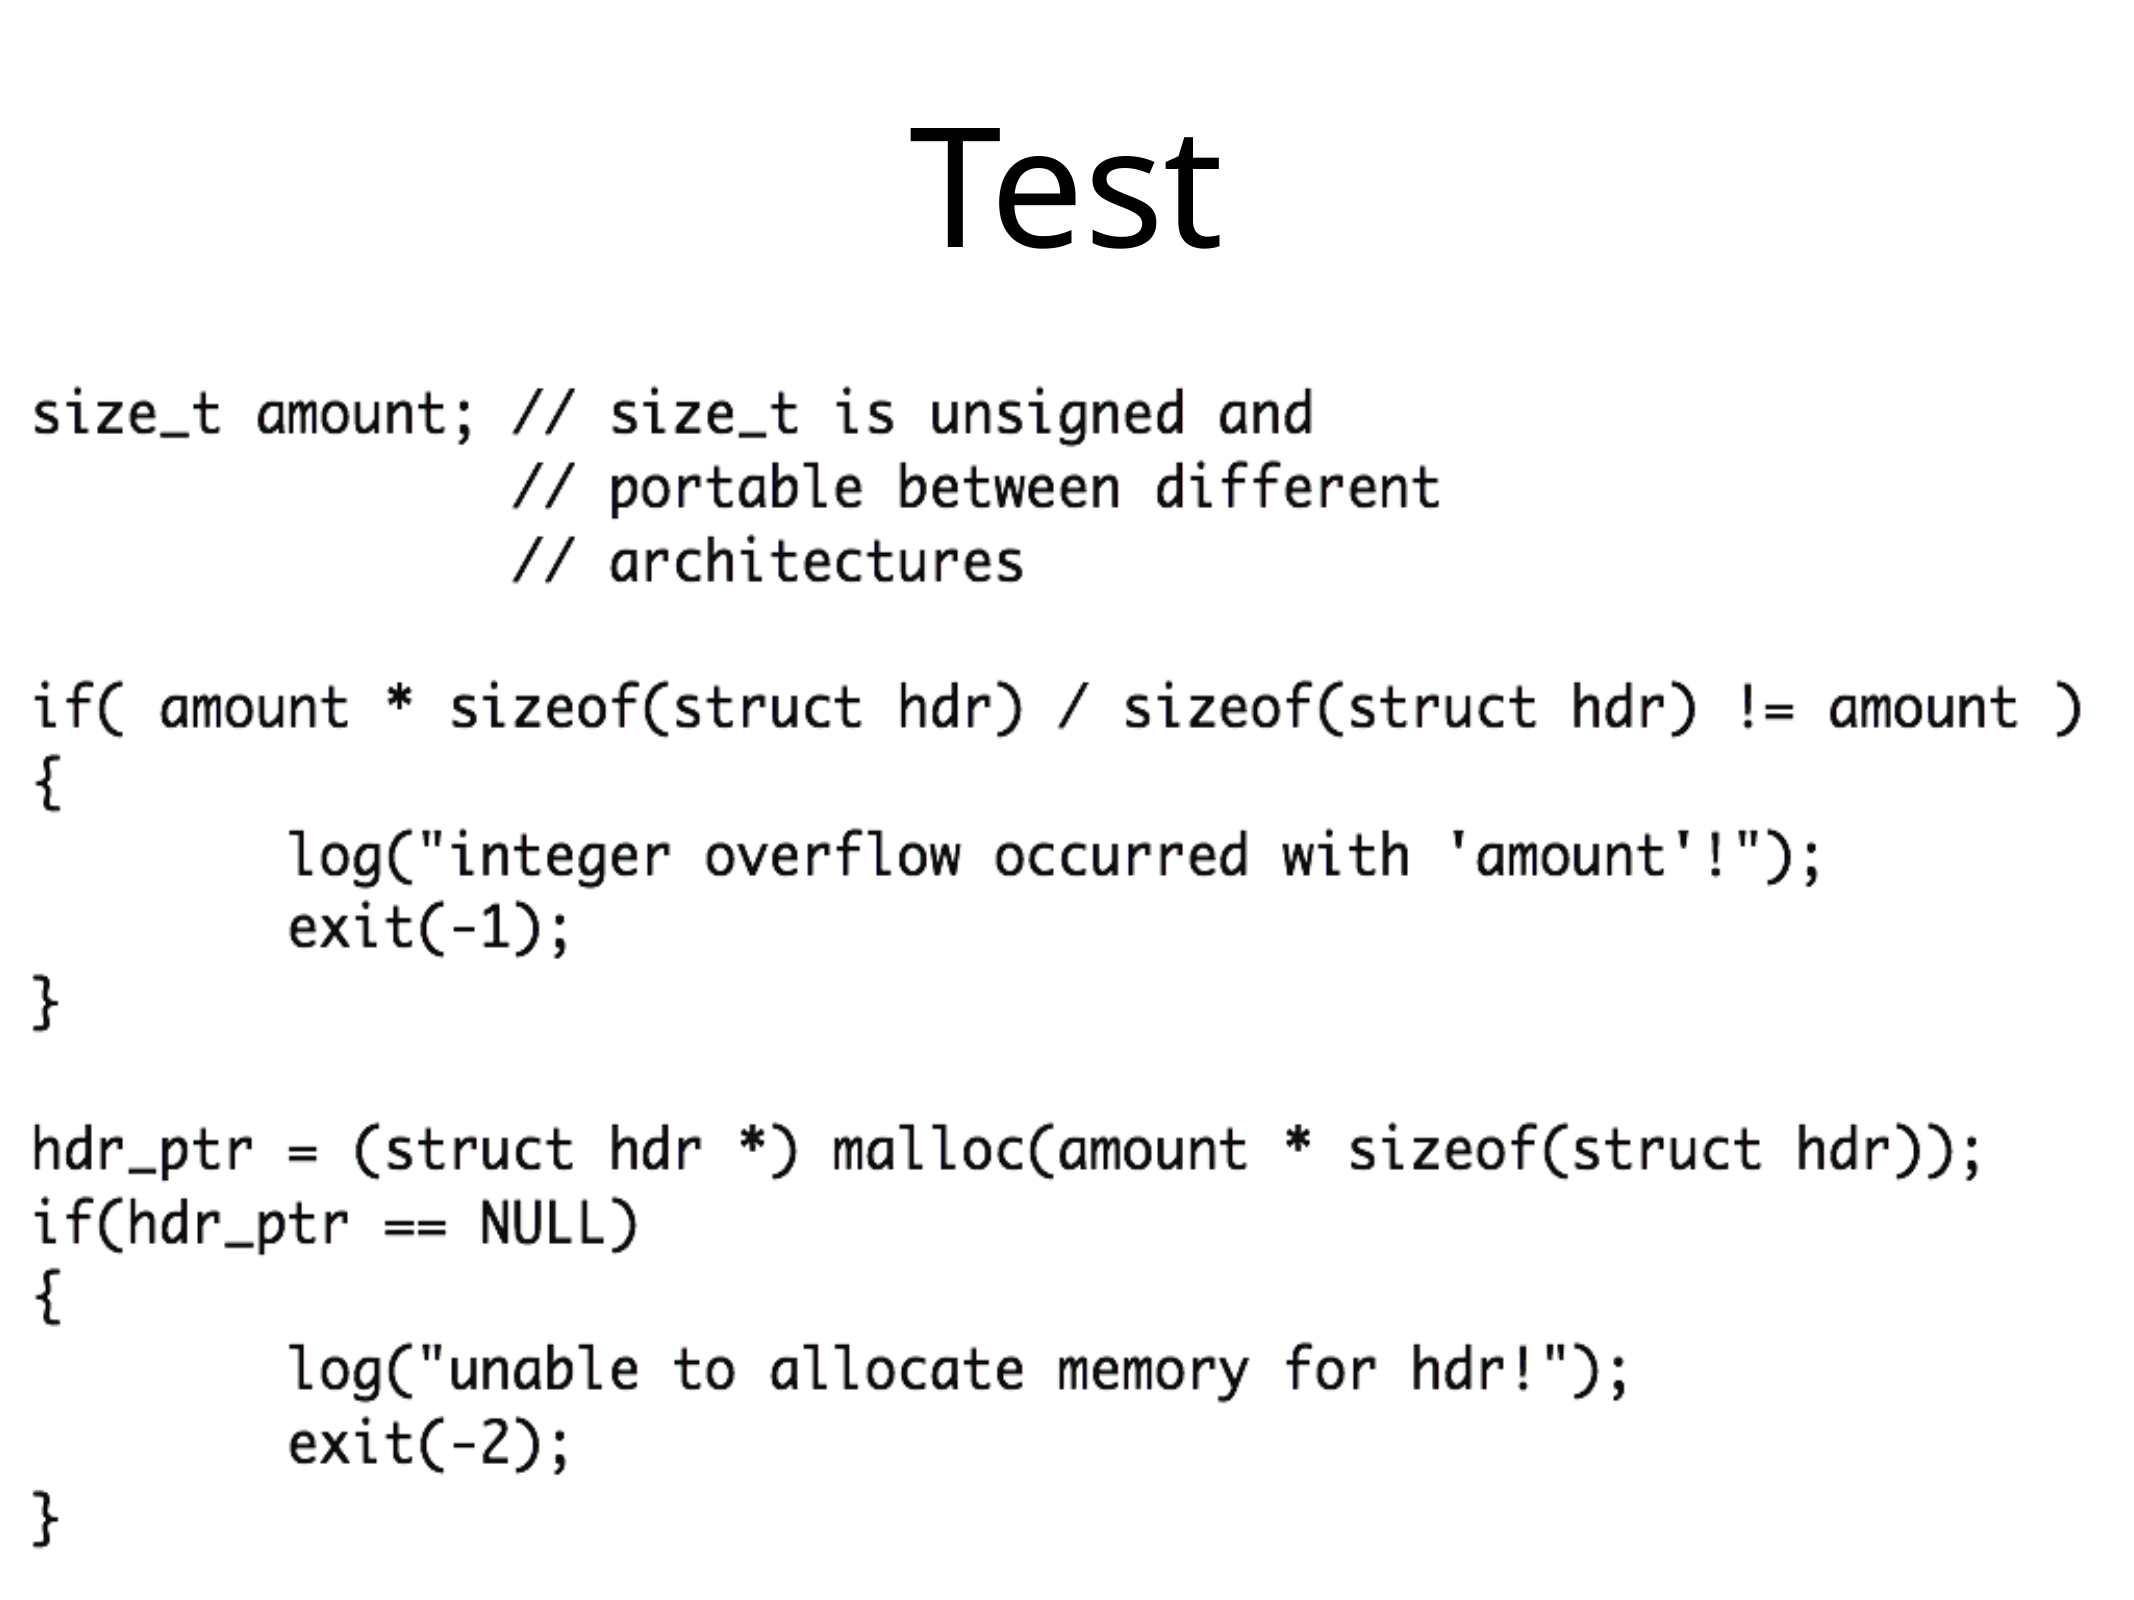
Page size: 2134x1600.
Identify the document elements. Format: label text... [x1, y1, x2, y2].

title Test [208, 41, 1925, 324]
picture [0, 324, 2134, 1600]
